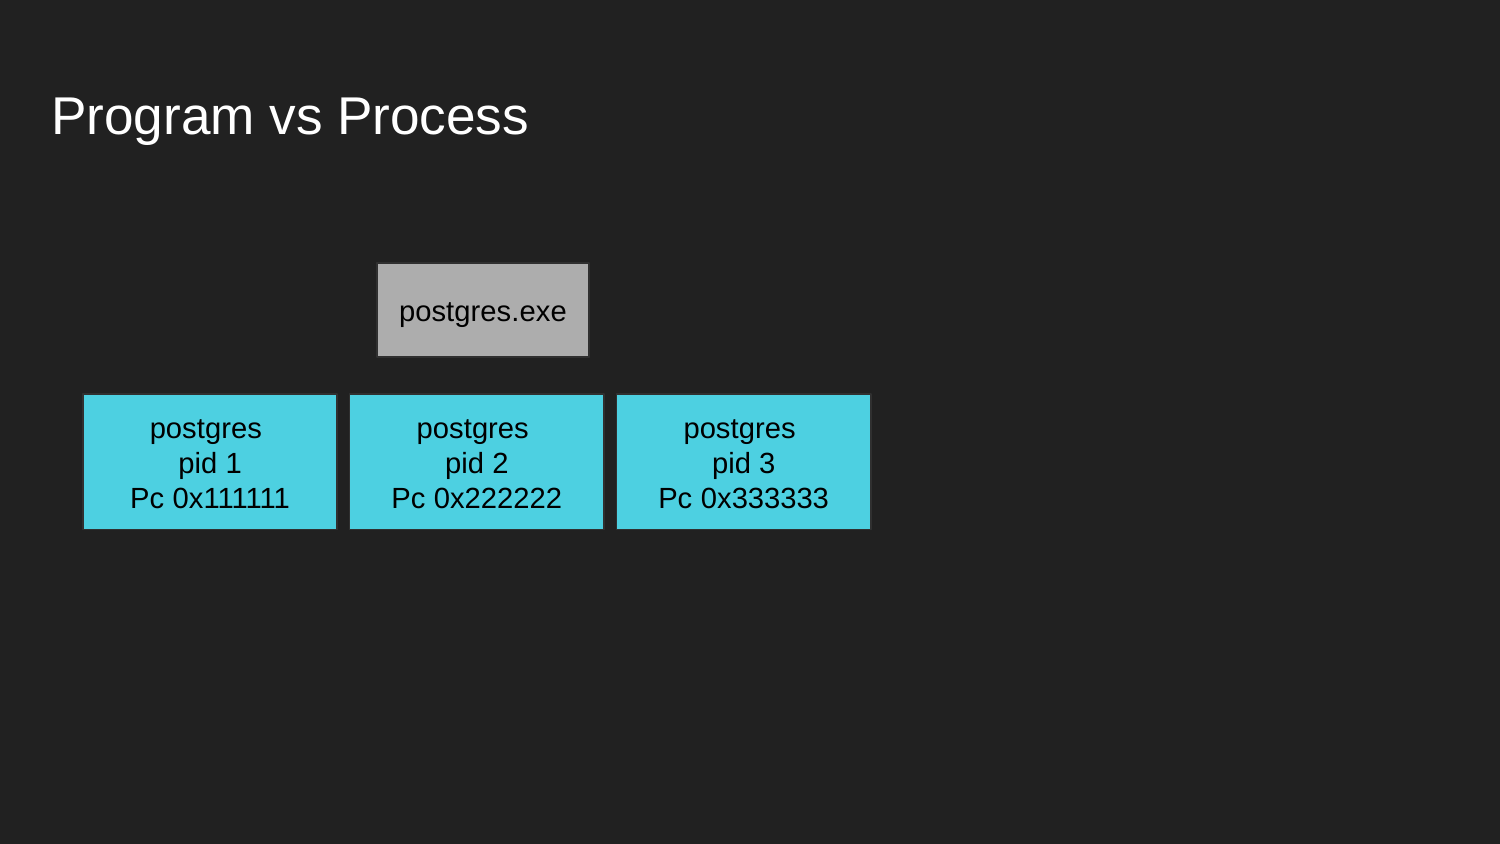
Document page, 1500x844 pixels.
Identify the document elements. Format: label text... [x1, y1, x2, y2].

text_box postgres pid 2 Pc 0x222222 [349, 394, 605, 530]
text_box postgres pid 1 Pc 0x111111 [82, 394, 338, 530]
title Program vs Process [36, 66, 1435, 161]
text_box postgres.exe [376, 263, 590, 358]
text_box postgres pid 3 Pc 0x333333 [616, 394, 872, 530]
